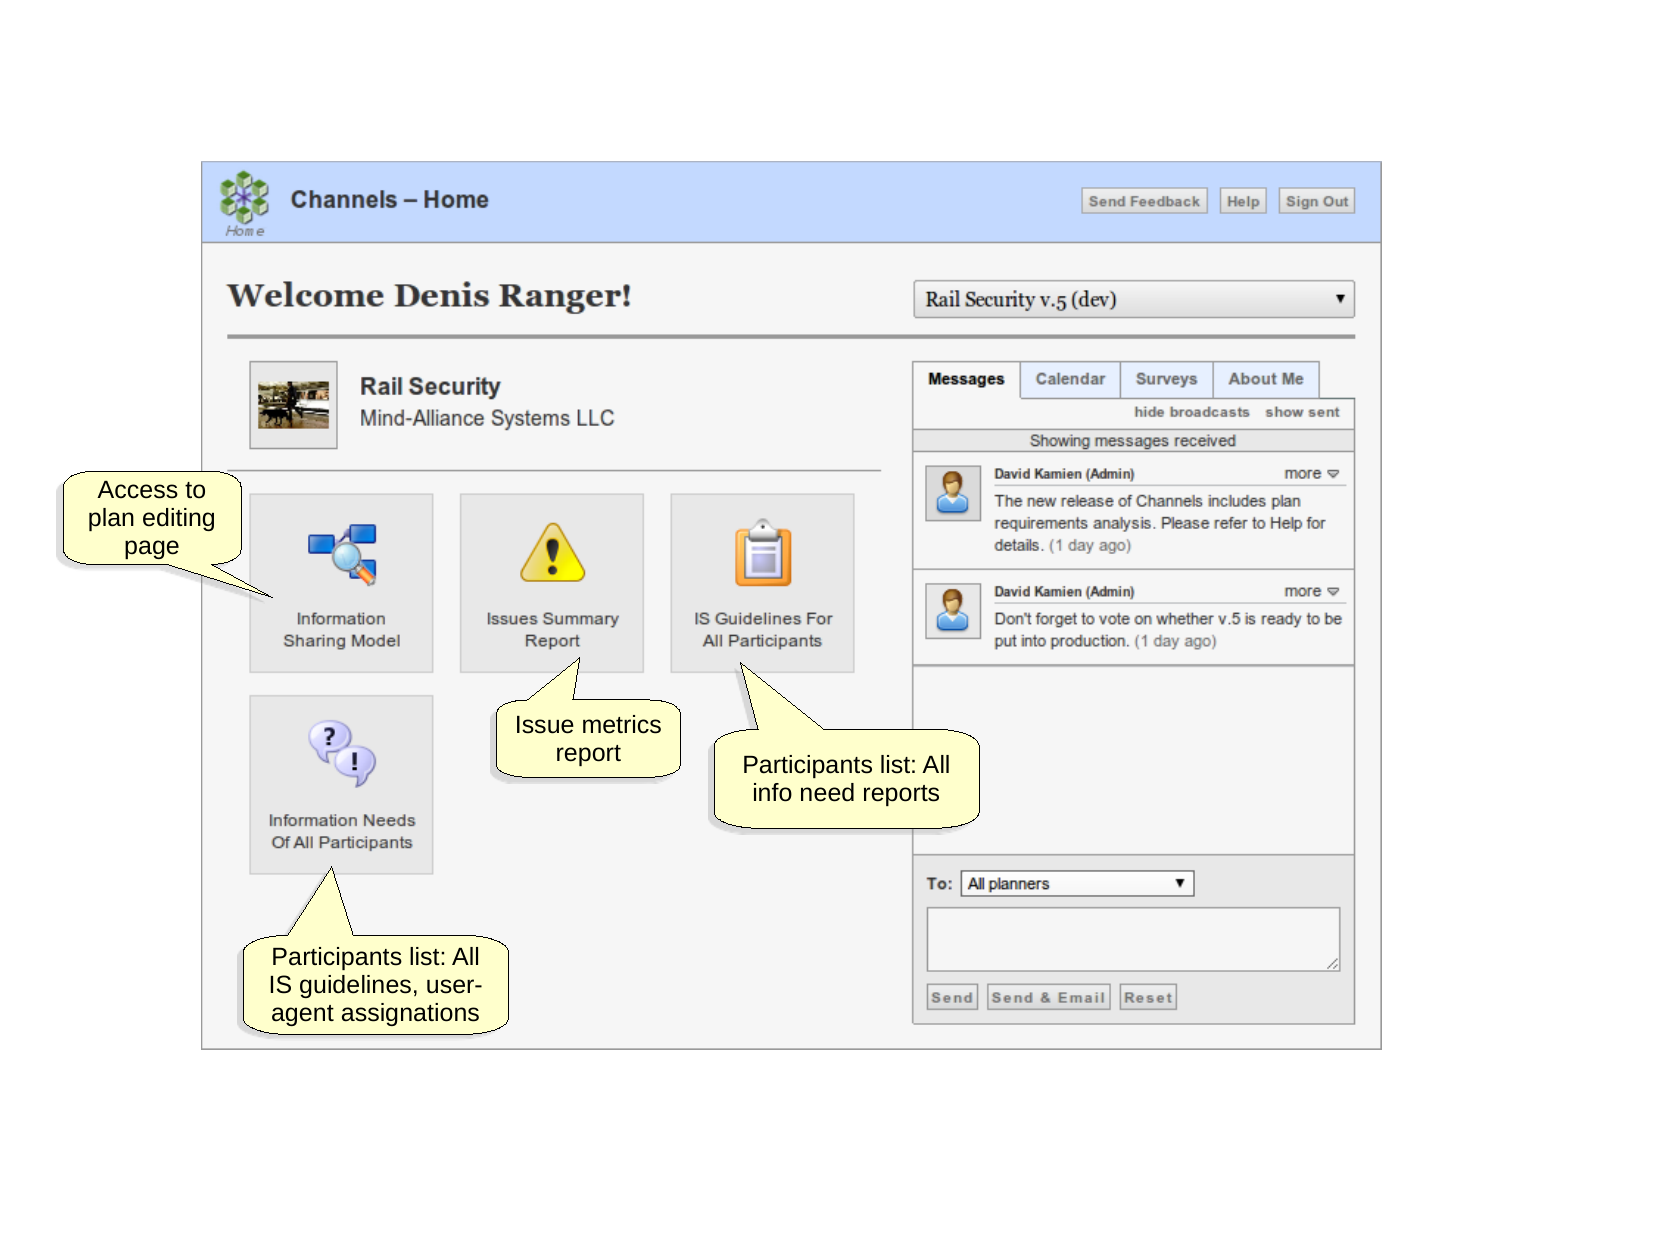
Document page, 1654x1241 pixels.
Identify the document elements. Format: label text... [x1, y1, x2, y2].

text_box Participants list: All IS guidelines, user-agent assignations [243, 866, 509, 1035]
text_box Participants list: All info need reports [714, 662, 980, 829]
text_box Issue metrics report [496, 657, 681, 778]
picture [201, 161, 1382, 1051]
text_box Access to plan editing page [63, 471, 273, 598]
